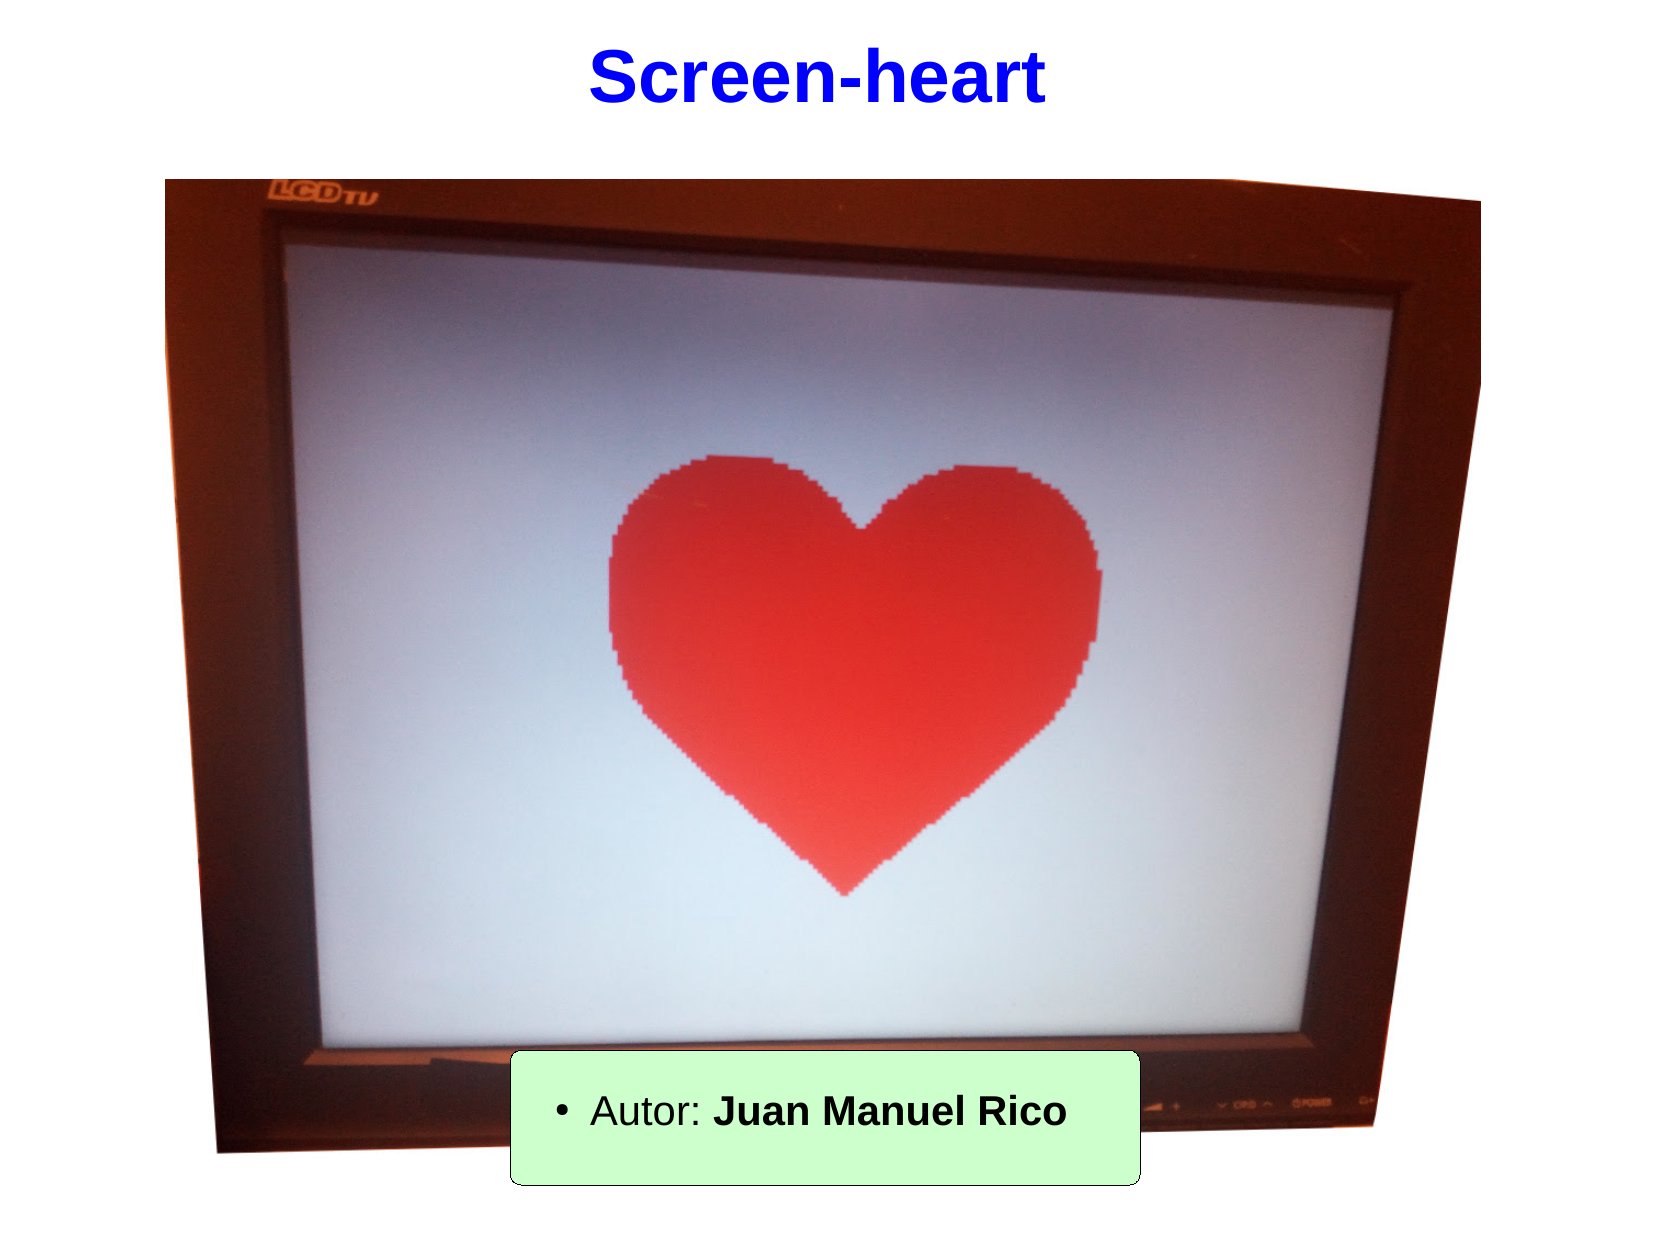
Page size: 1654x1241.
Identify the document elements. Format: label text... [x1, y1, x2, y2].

text_box Autor: Juan Manuel Rico [540, 1080, 1096, 1156]
text_box [510, 1050, 1141, 1186]
picture [165, 179, 1481, 1167]
text_box Screen-heart [90, 27, 1546, 164]
